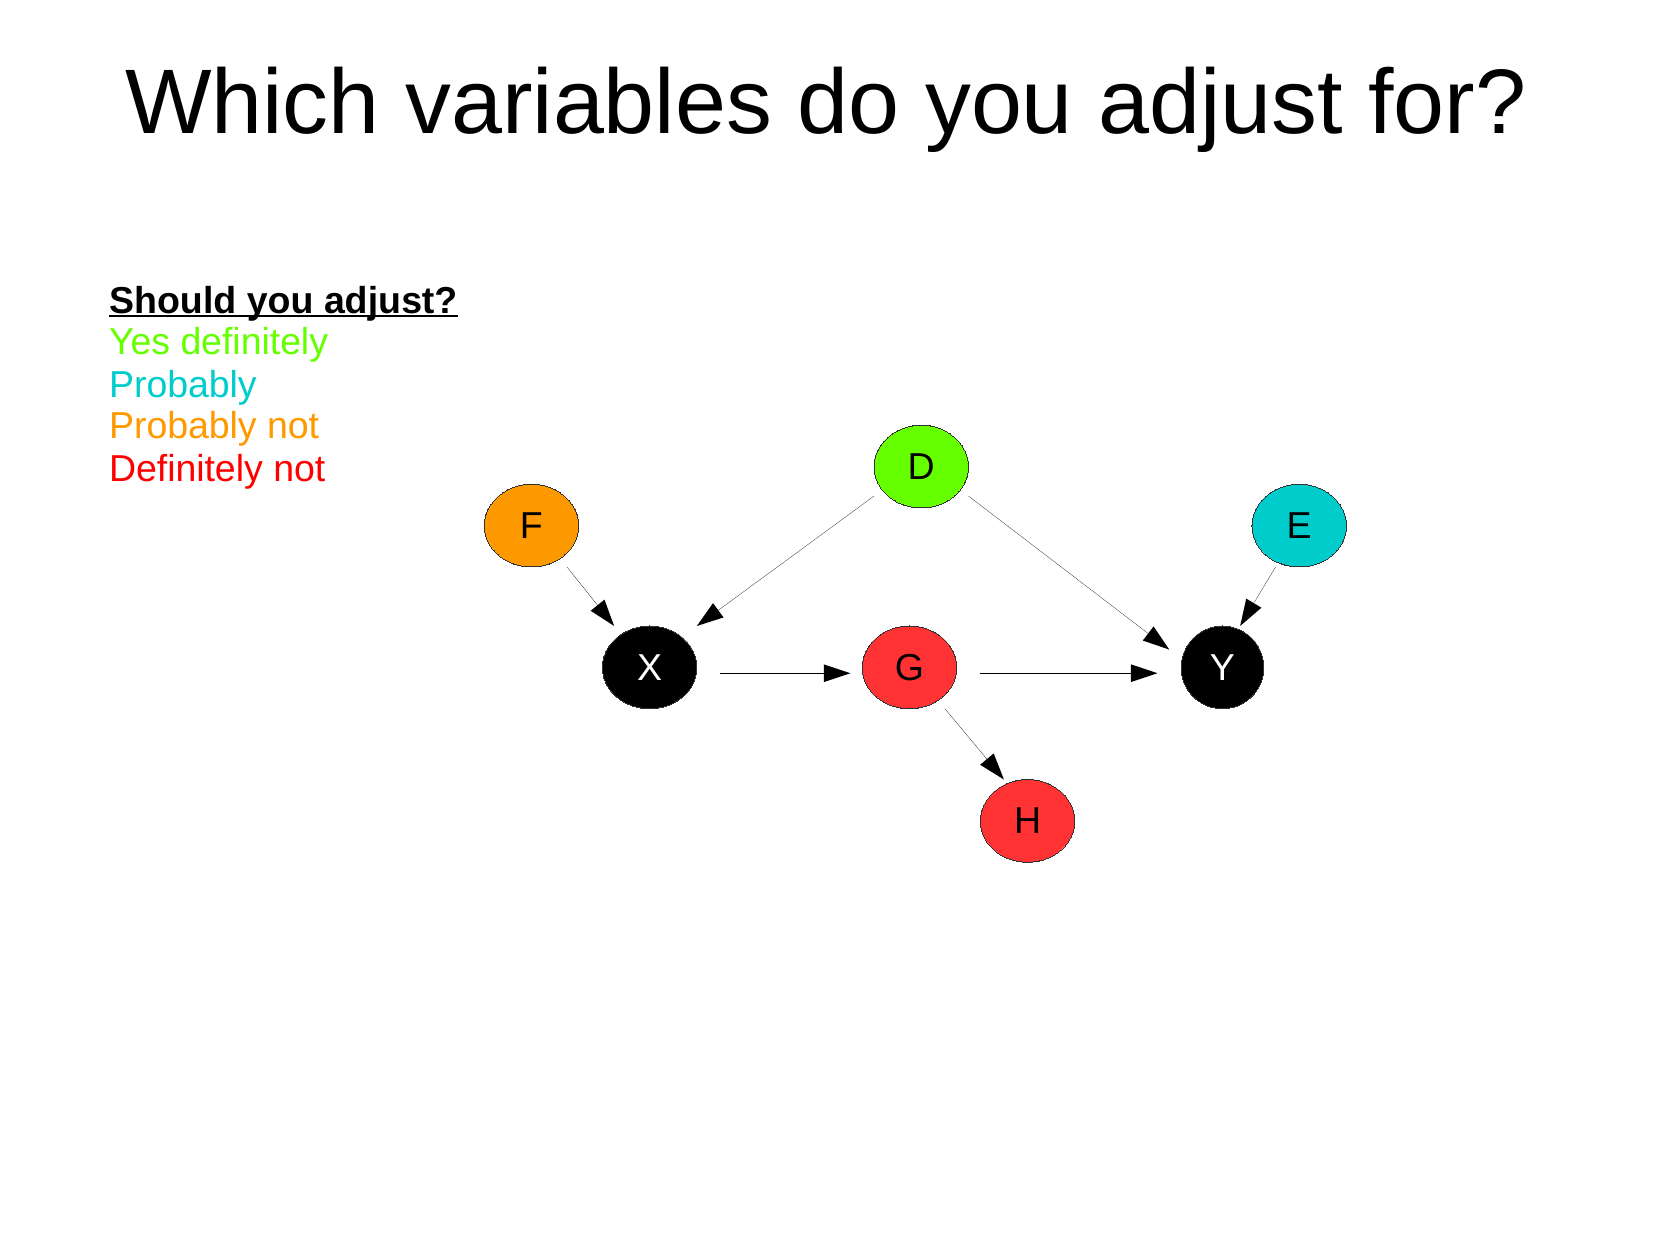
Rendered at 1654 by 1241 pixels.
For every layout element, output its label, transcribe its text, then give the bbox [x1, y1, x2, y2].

text_box Y [1181, 625, 1264, 709]
text_box H [980, 779, 1075, 863]
text_box E [1251, 484, 1347, 567]
text_box X [602, 625, 697, 709]
text_box F [486, 490, 579, 567]
text_box D [874, 425, 969, 508]
text_box Should you adjust? Yes definitely Probably Probably not Definitely not [94, 271, 556, 539]
text_box G [862, 625, 957, 709]
title Which variables do you adjust for? [82, 11, 1571, 296]
